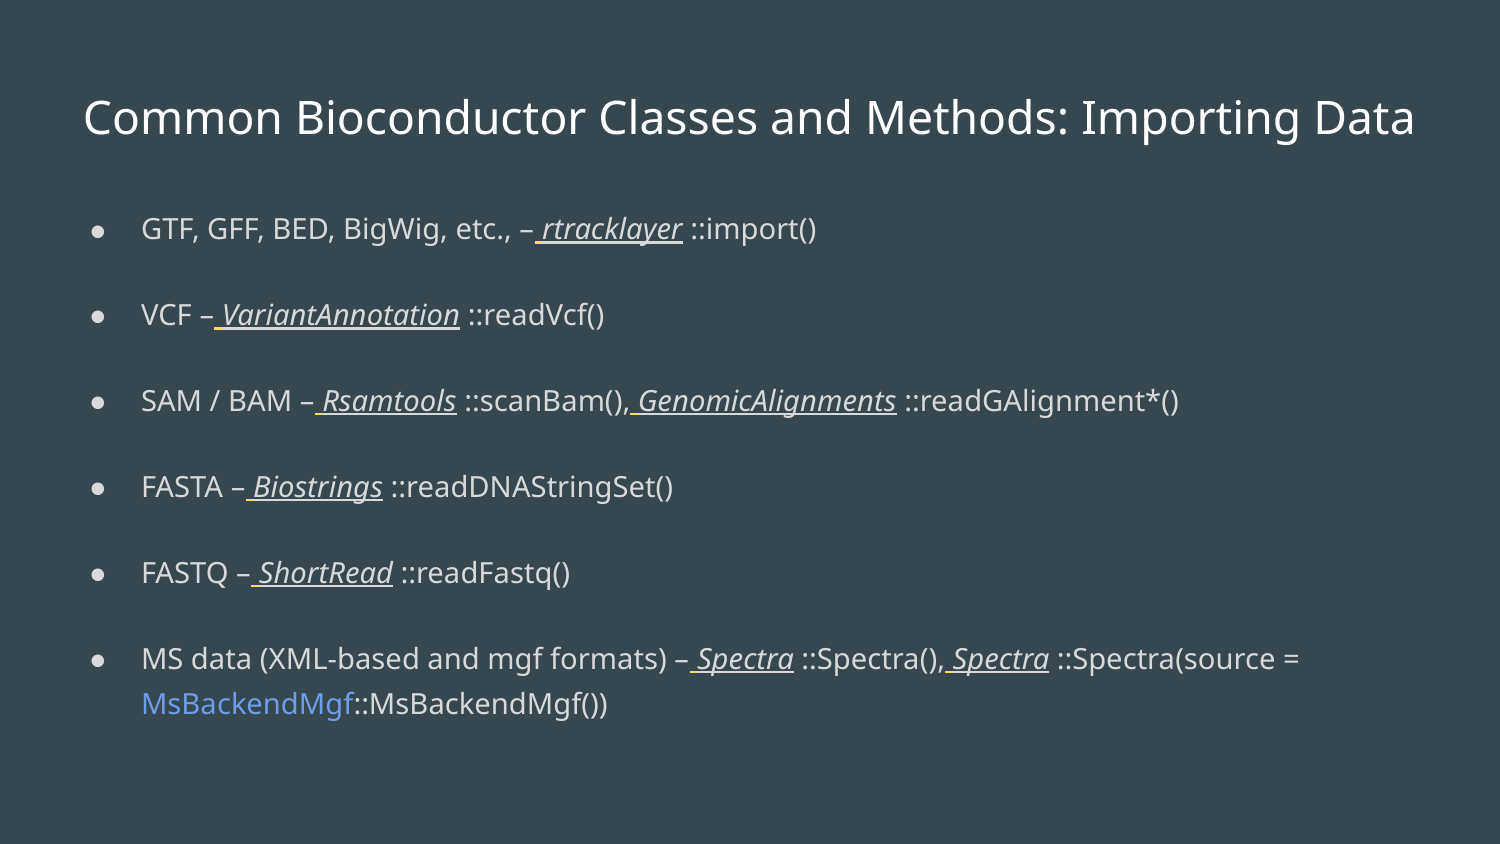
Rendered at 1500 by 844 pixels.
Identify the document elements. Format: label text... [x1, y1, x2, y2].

title Common Bioconductor Classes and Methods: Importing Data [51, 72, 1449, 167]
list GTF, GFF, BED, BigWig, etc., – rtracklayer ::import() VCF – VariantAnnotation ::readVcf() SAM / BAM – Rsamtools ::scanBam(), GenomicAlignments ::readGAlignment*() FASTA – Biostrings ::readDNAStringSet() FASTQ – ShortRead ::readFastq() MS data (XML-based and mgf formats) – Spectra ::Spectra(), Spectra ::Spectra(source = MsBackendMgf::MsBackendMgf()) [51, 189, 1449, 750]
